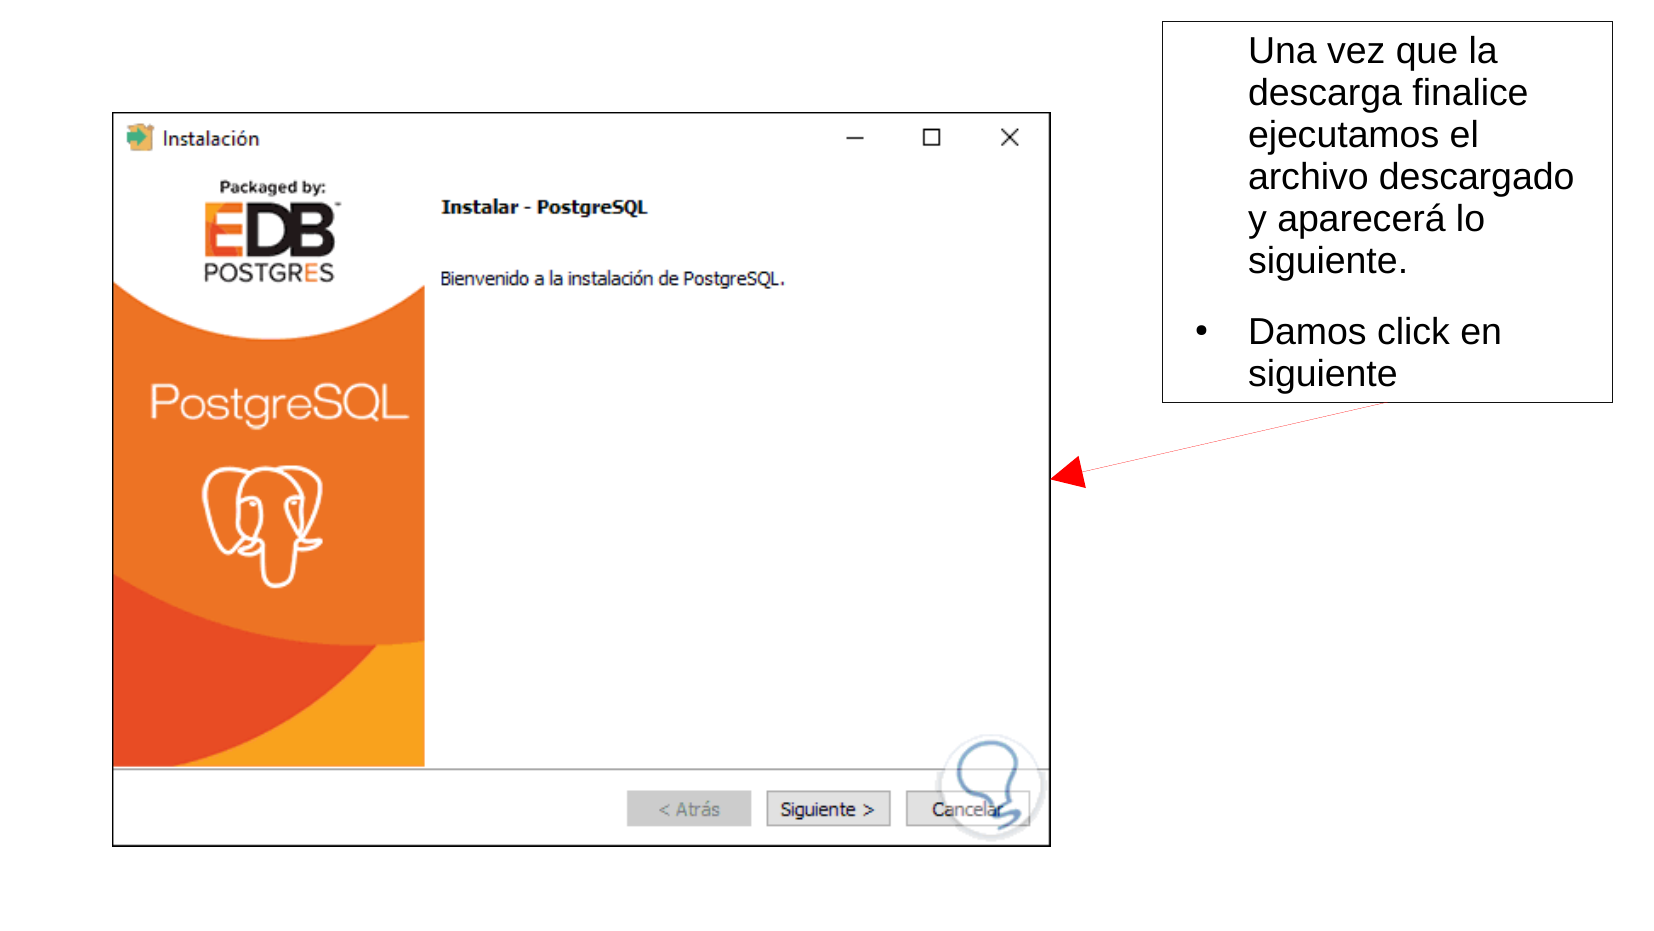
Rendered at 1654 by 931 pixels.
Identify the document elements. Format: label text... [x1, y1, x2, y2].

picture [112, 112, 1051, 847]
text_box Una vez que la descarga finalice ejecutamos el archivo descargado y aparecerá lo siguiente. Damos click en siguiente [1162, 21, 1613, 403]
